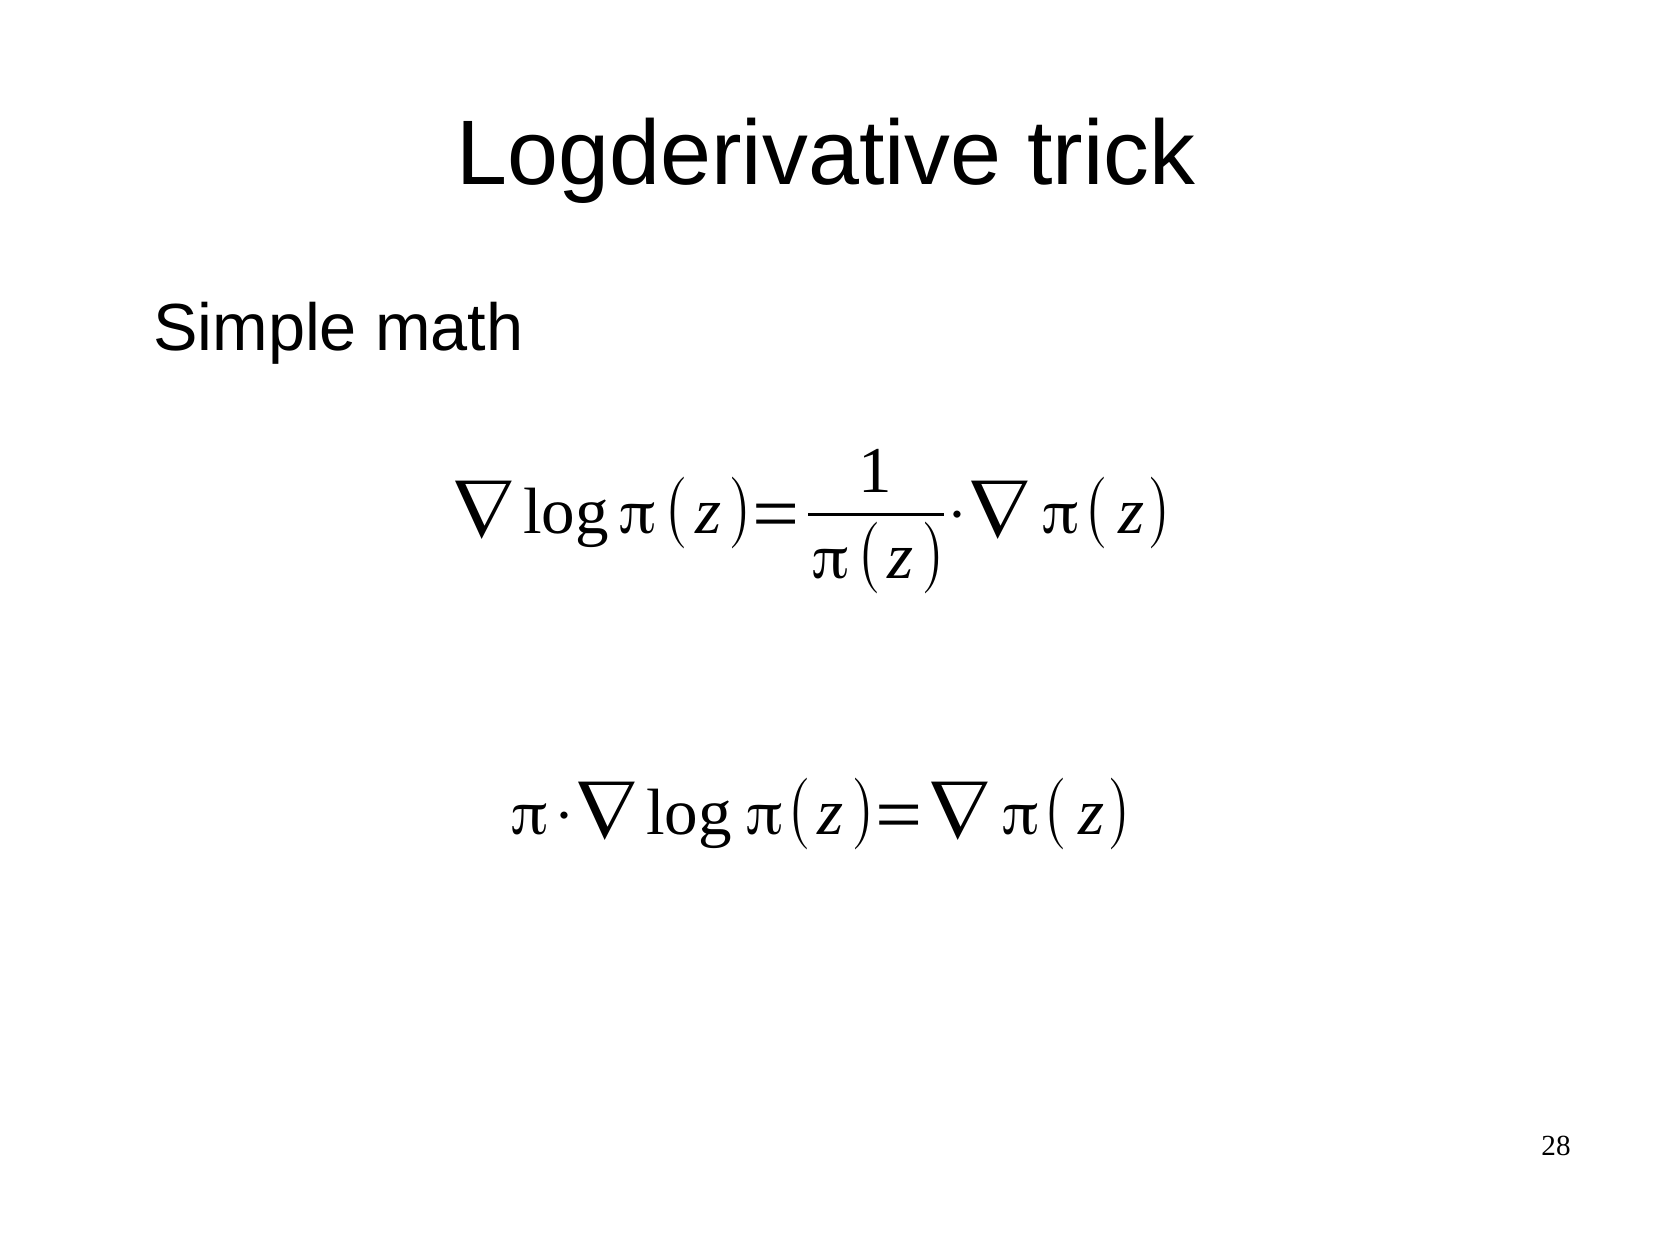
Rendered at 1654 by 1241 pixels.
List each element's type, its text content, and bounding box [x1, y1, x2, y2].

title Logderivative trick [82, 49, 1571, 257]
list Simple math [82, 290, 1654, 1241]
chart [495, 773, 1147, 852]
chart [435, 435, 1188, 597]
